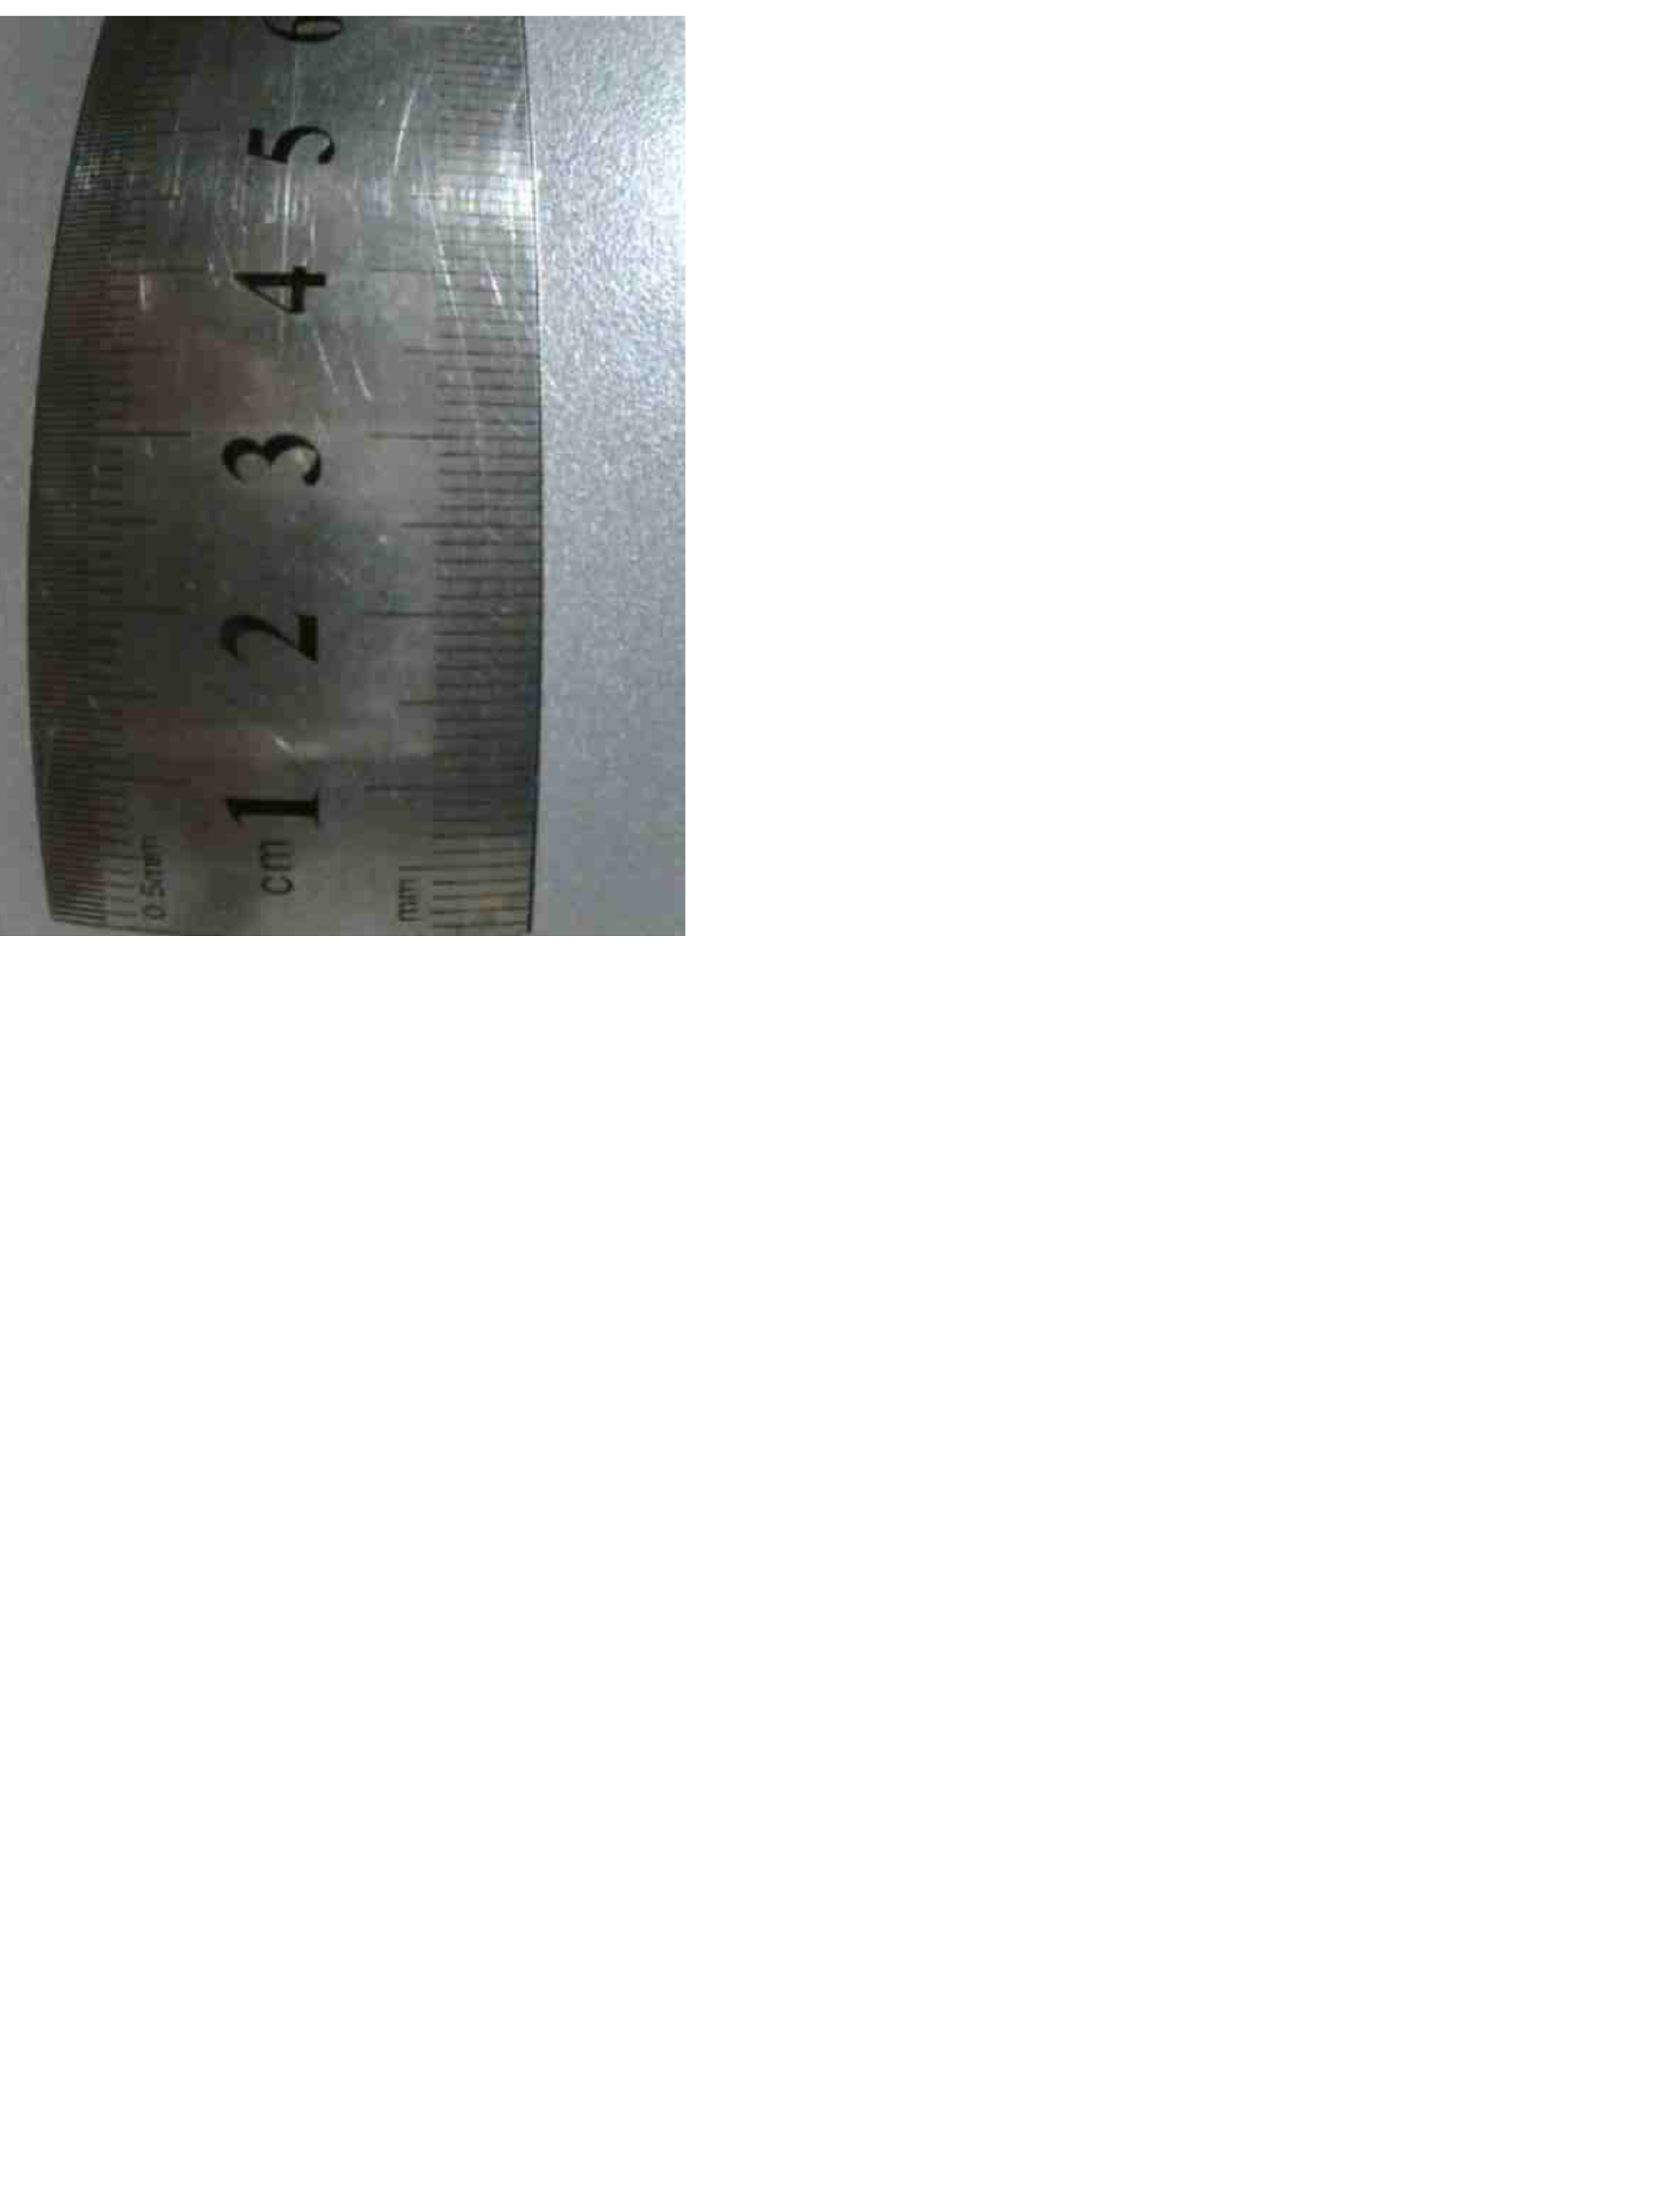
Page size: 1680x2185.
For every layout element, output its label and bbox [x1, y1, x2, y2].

picture [0, 0, 695, 942]
